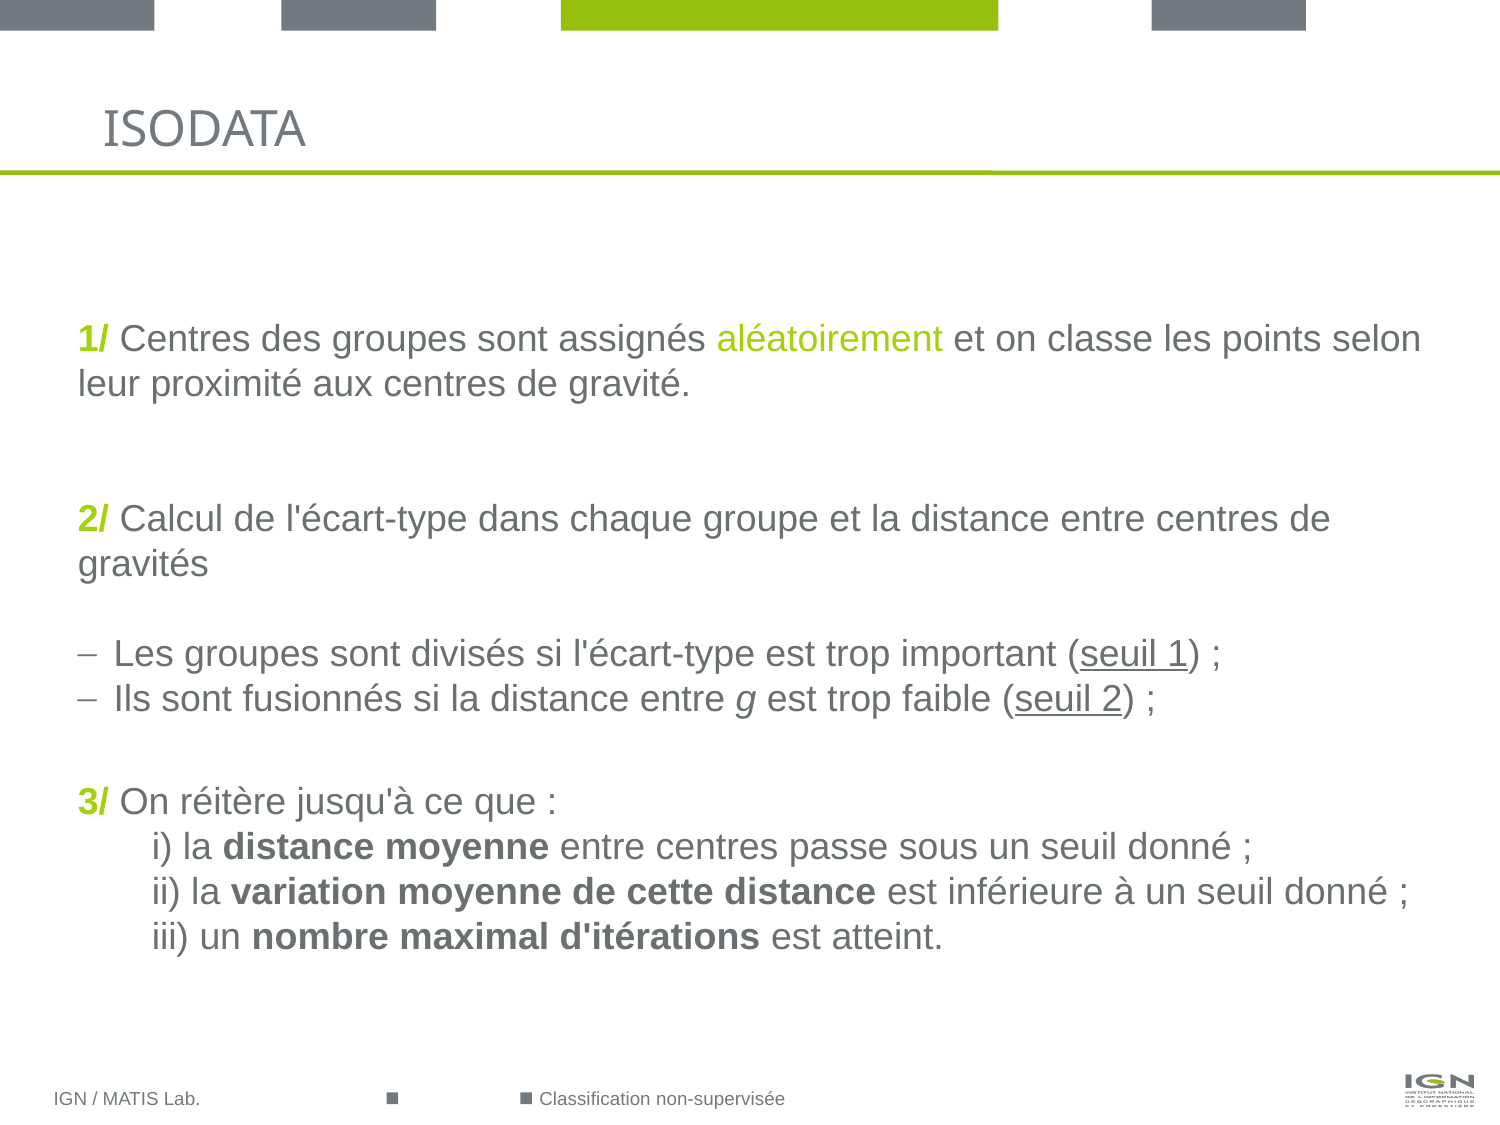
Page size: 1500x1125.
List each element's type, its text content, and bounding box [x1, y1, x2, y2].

text_box 3/ On réitère jusqu'à ce que : i) la distance moyenne entre centres passe sous un seuil donné ; ii) la variation moyenne de cette distance est inférieure à un seuil donné ; iii) un nombre maximal d'itérations est atteint. [27, 769, 1465, 1125]
text_box 1/ Centres des groupes sont assignés aléatoirement et on classe les points selon leur proximité aux centres de gravité. 2/ Calcul de l'écart-type dans chaque groupe et la distance entre centres de gravités Les groupes sont divisés si l'écart-type est trop important (seuil 1) ; Ils sont fusionnés si la distance entre g est trop faible (seuil 2) ; [27, 306, 1457, 769]
text_box Classification non-supervisée [524, 1067, 875, 1125]
picture [1465, 1074, 1475, 1108]
text_box IGN / MATIS Lab. [39, 1067, 360, 1125]
text_box ISODATA [53, 80, 1425, 173]
